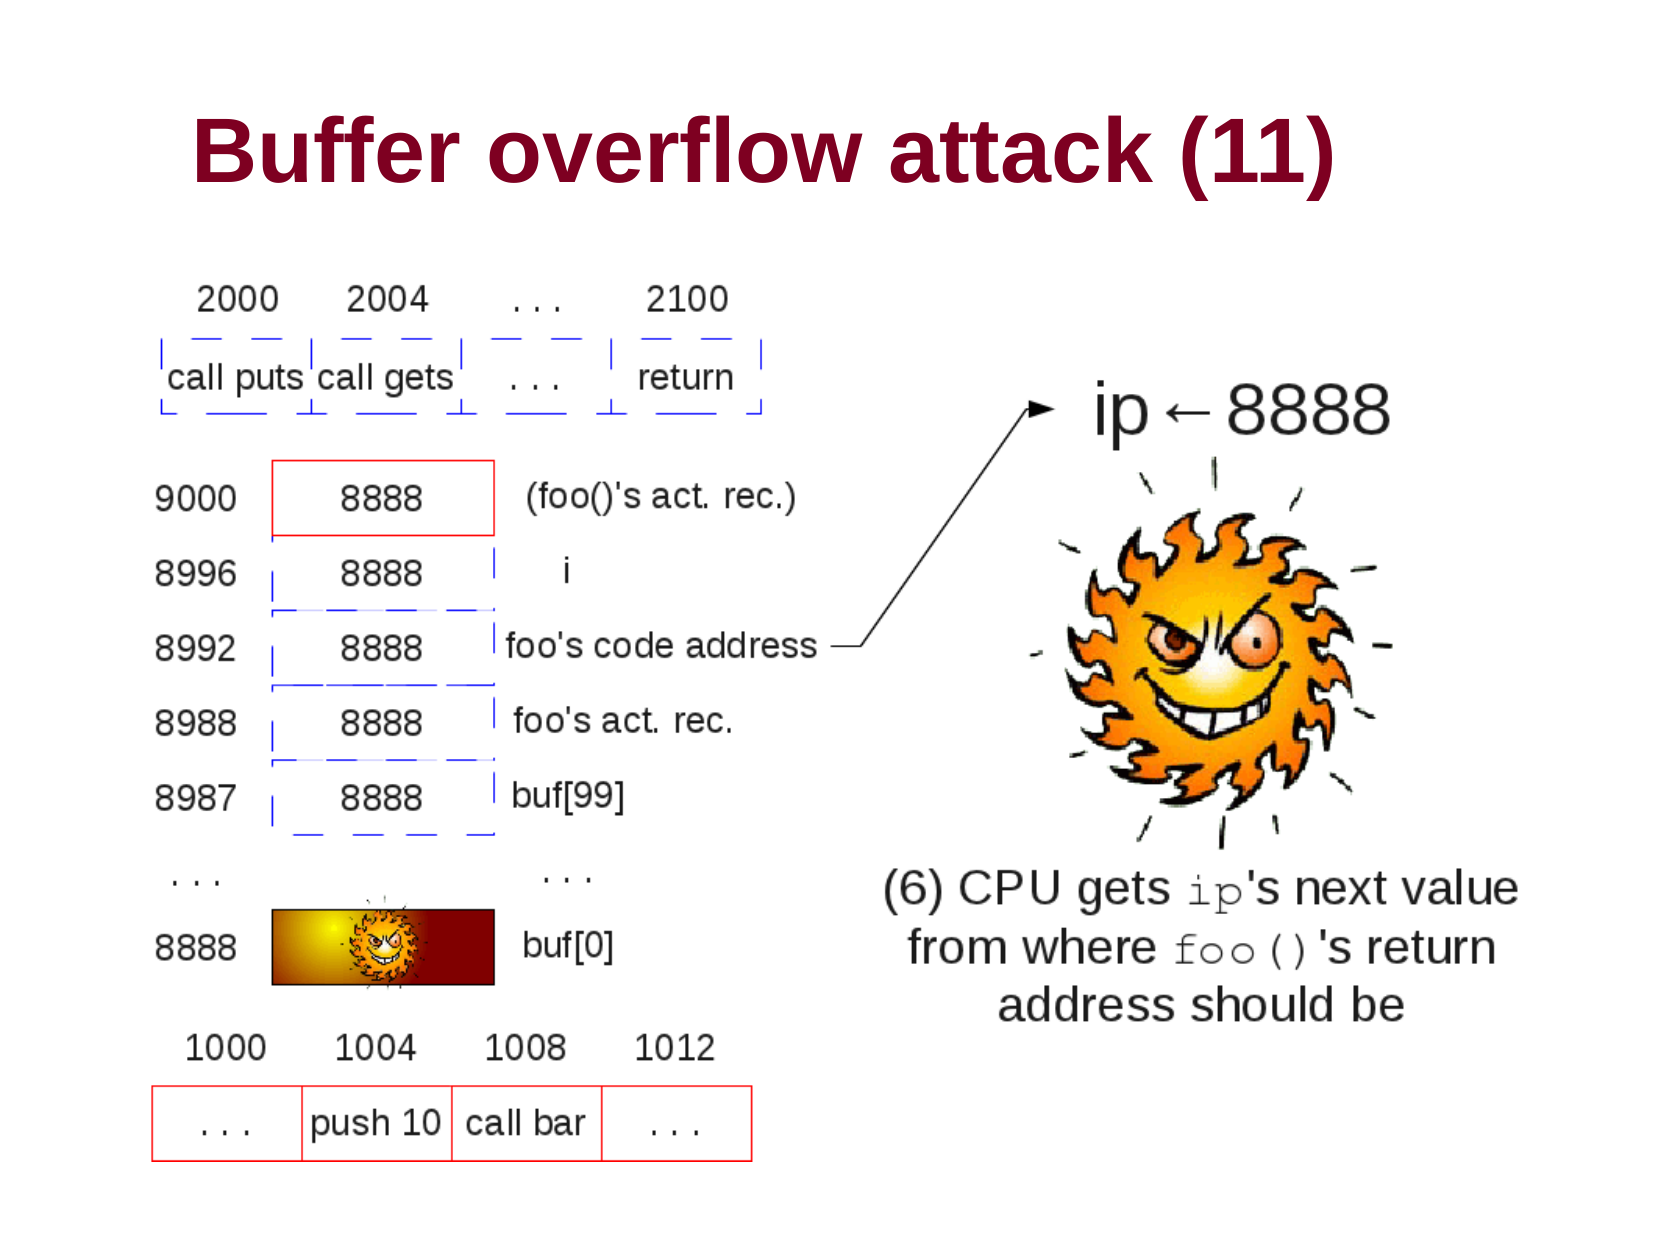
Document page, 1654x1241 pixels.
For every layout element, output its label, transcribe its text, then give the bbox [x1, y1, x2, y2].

title Buffer overflow attack (11) [118, 94, 1412, 207]
picture [0, 0, 1654, 1241]
